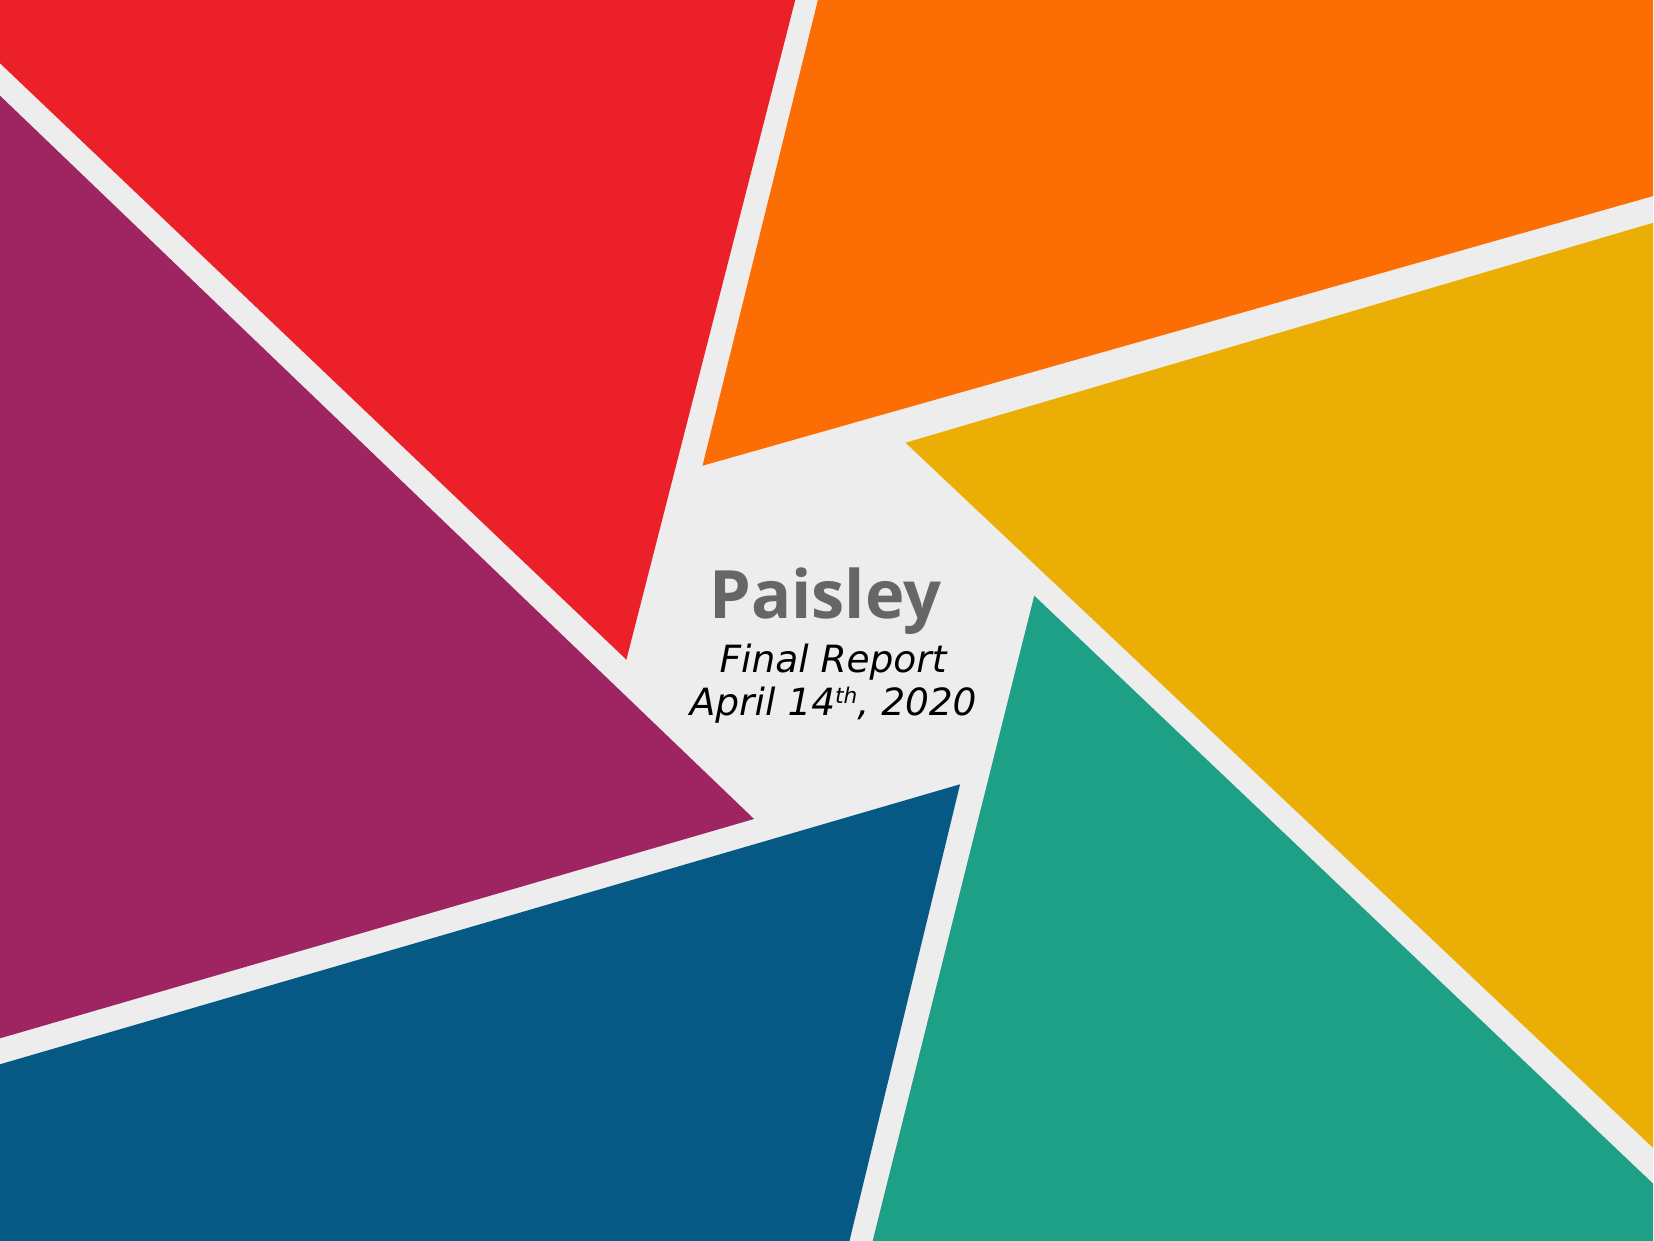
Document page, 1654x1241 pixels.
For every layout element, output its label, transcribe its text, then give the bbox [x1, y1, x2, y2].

text_box Final Report April 14th, 2020 [675, 630, 992, 733]
subtitle Paisley [615, 390, 1036, 796]
